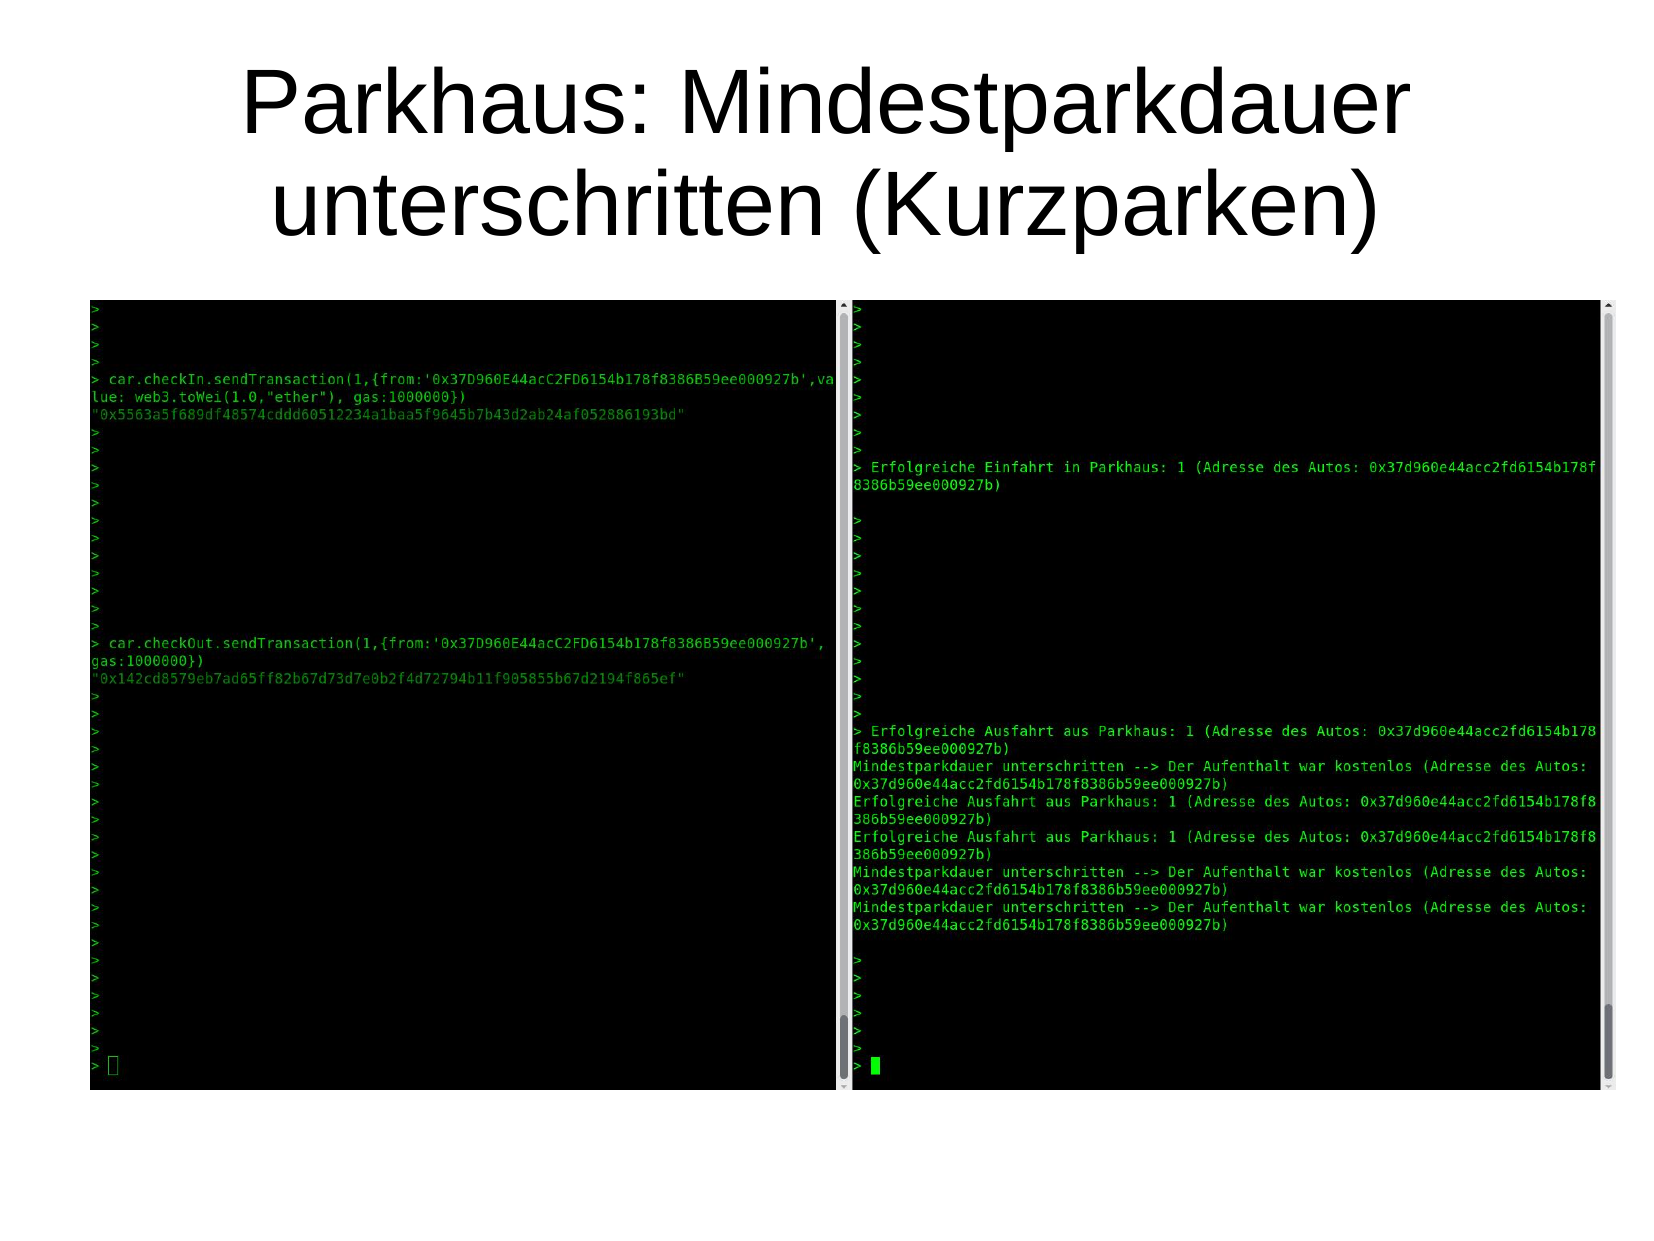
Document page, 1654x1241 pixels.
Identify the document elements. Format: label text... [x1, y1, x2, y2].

title Parkhaus: Mindestparkdauer unterschritten (Kurzparken) [82, 49, 1571, 257]
picture [90, 300, 1616, 1090]
